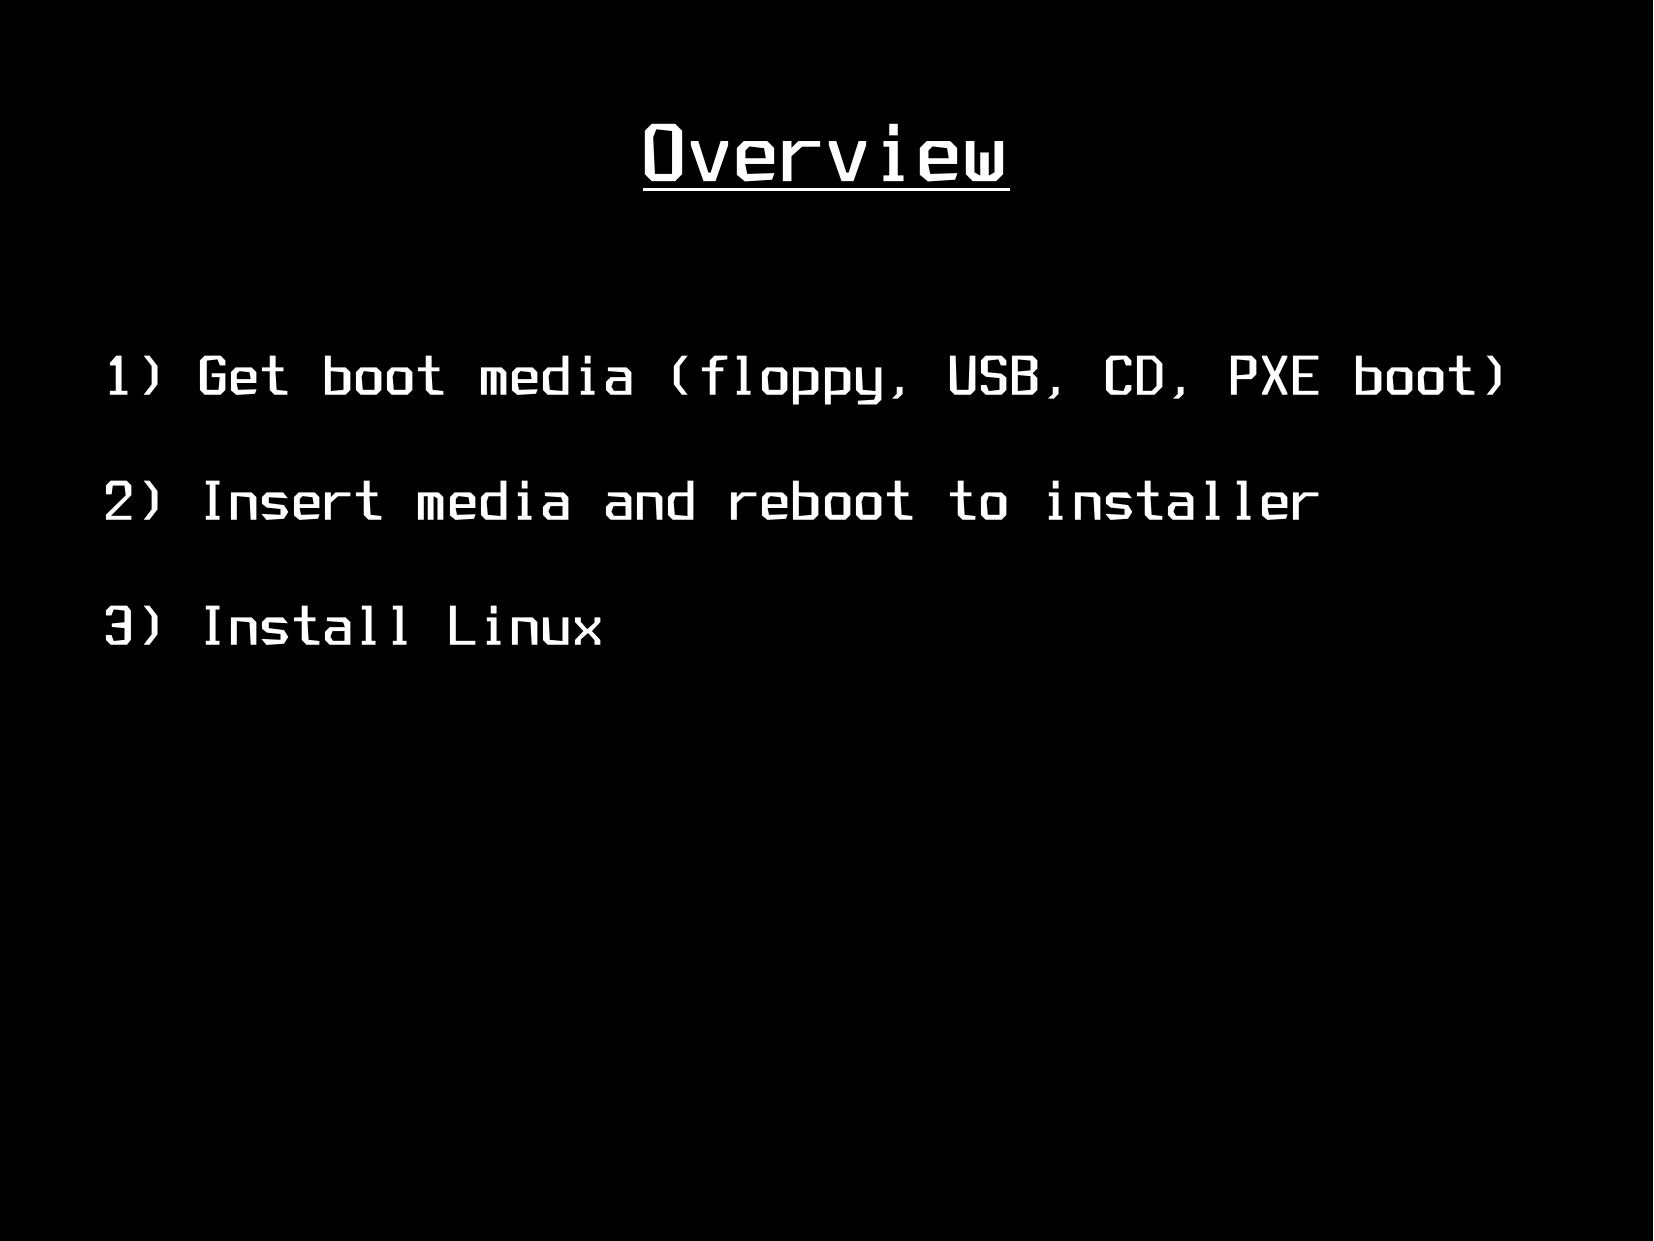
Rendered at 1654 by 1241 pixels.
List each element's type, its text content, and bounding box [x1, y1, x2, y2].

title Overview [82, 49, 1571, 257]
text_box Get boot media (floppy, USB, CD, PXE boot) Insert media and reboot to installer Install Linux [90, 274, 1561, 1081]
